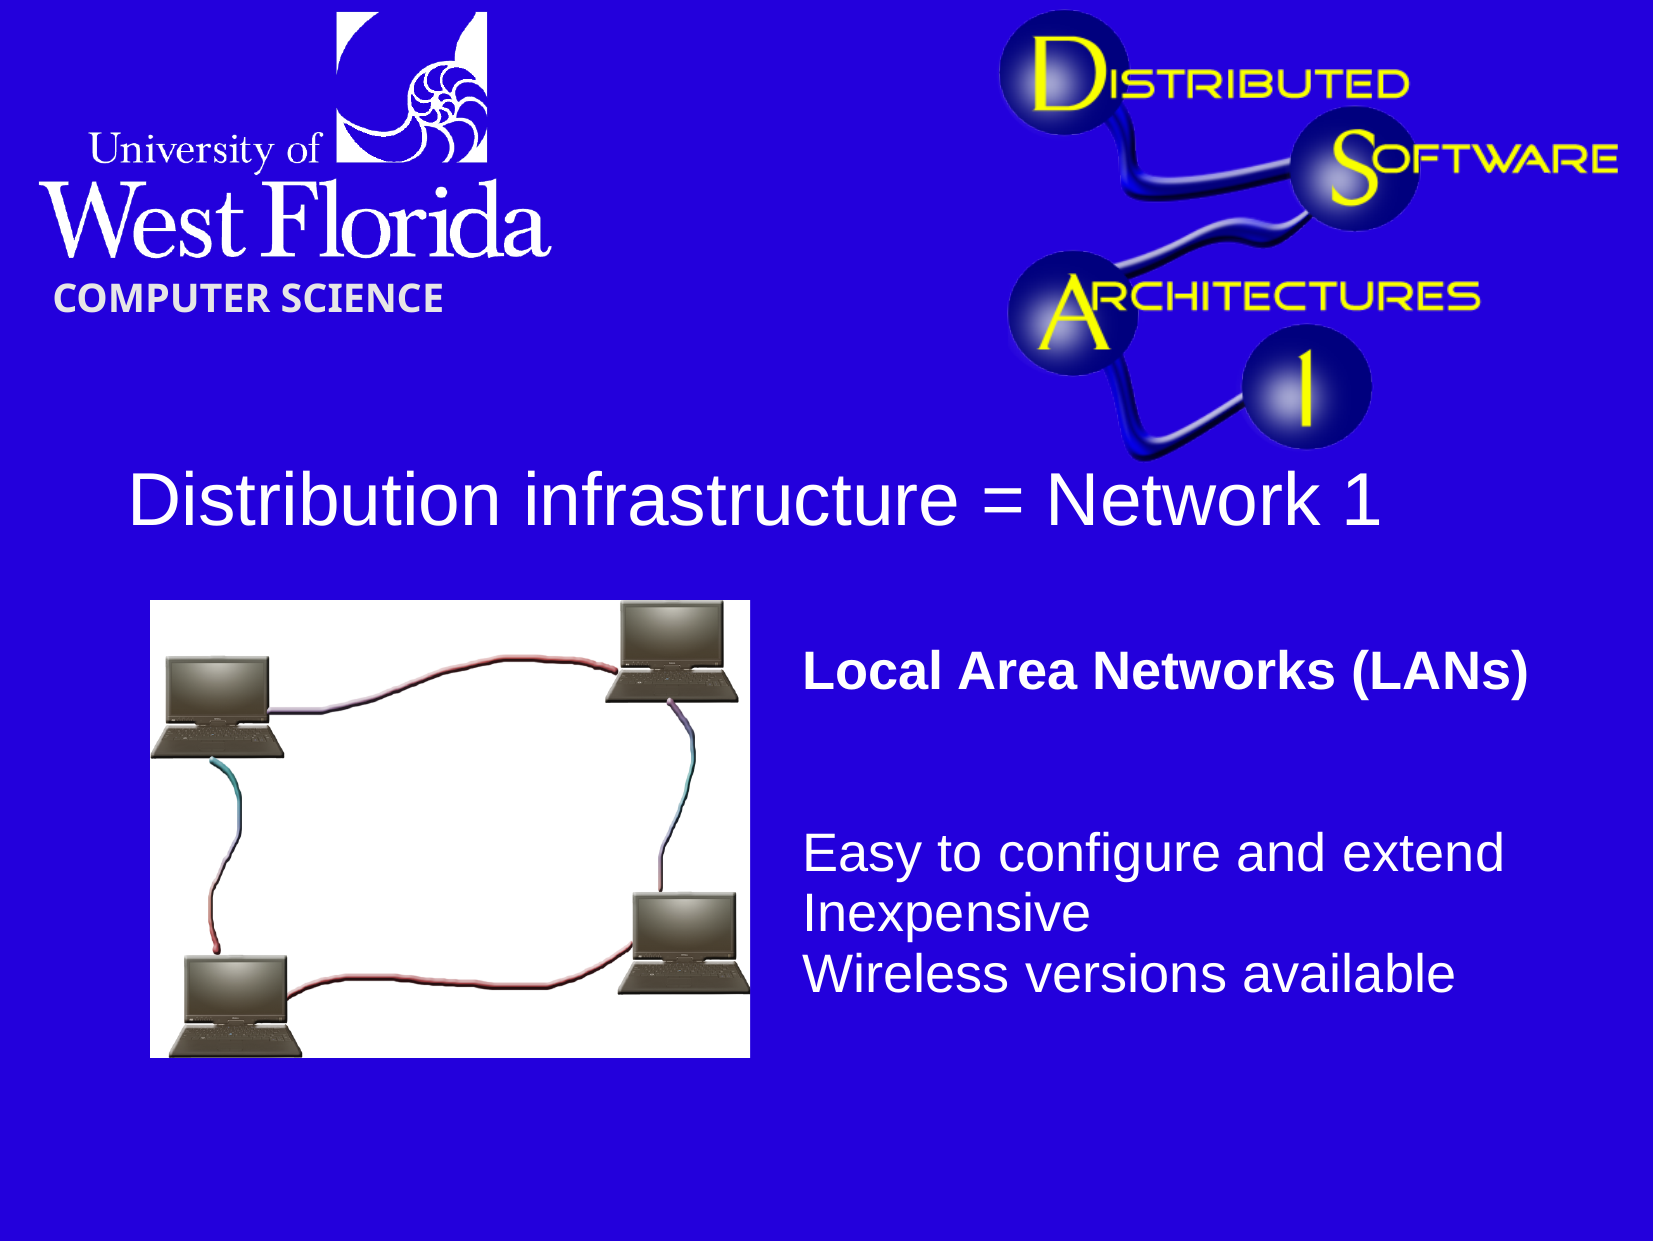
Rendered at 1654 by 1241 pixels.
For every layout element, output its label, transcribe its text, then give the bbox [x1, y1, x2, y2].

text_box Local Area Networks (LANs) Easy to configure and extend Inexpensive Wireless versions available [787, 633, 1576, 1013]
picture [910, 0, 1653, 506]
text_box COMPUTER SCIENCE [37, 262, 563, 334]
picture [150, 600, 751, 1058]
picture [37, 0, 559, 262]
text_box Distribution infrastructure = Network 1 [112, 450, 1613, 717]
